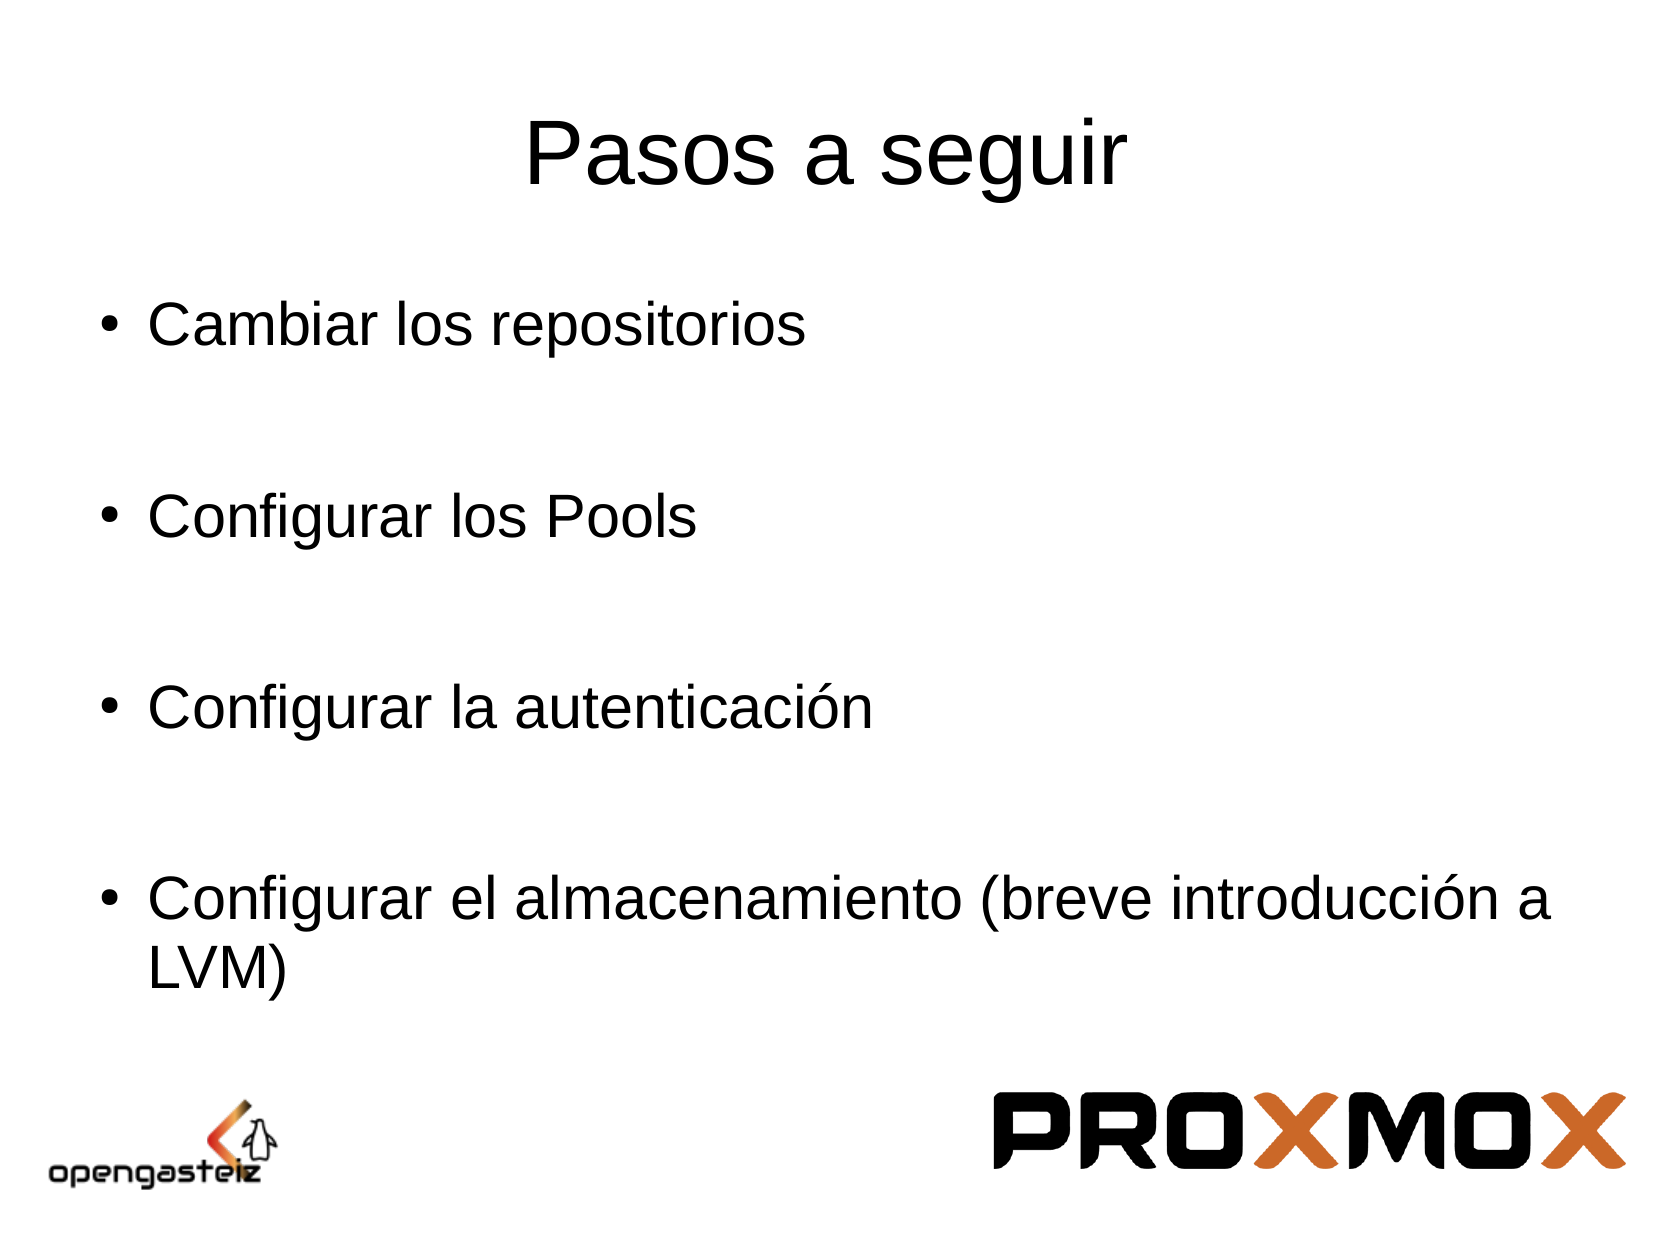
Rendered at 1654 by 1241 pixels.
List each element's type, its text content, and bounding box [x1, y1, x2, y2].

picture [35, 1086, 297, 1201]
picture [988, 1034, 1631, 1217]
list Cambiar los repositorios Configurar los Pools Configurar la autenticación Configurar el almacenamiento (breve introducción a LVM) [82, 290, 1571, 1010]
title Pasos a seguir [82, 49, 1571, 257]
